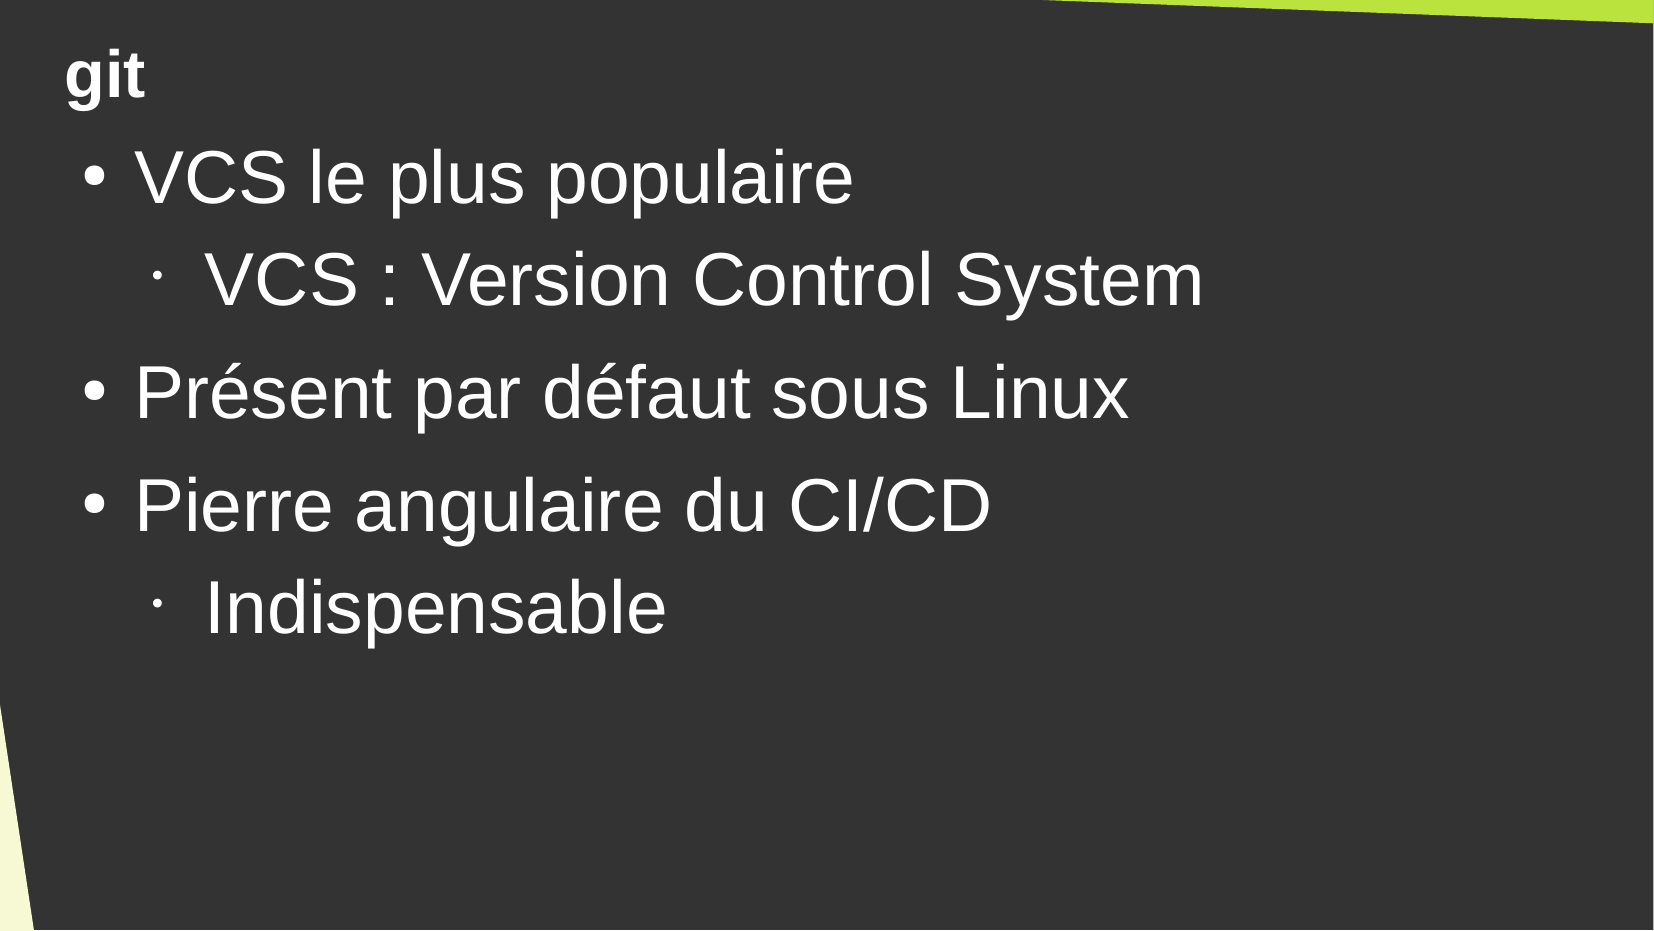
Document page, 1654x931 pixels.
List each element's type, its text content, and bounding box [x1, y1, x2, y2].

text_box [1042, 0, 1654, 24]
list VCS le plus populaire VCS : Version Control System Présent par défaut sous Linux Pierre angulaire du CI/CD Indispensable [63, 135, 1542, 780]
title git [64, 37, 1105, 119]
text_box [0, 704, 35, 931]
